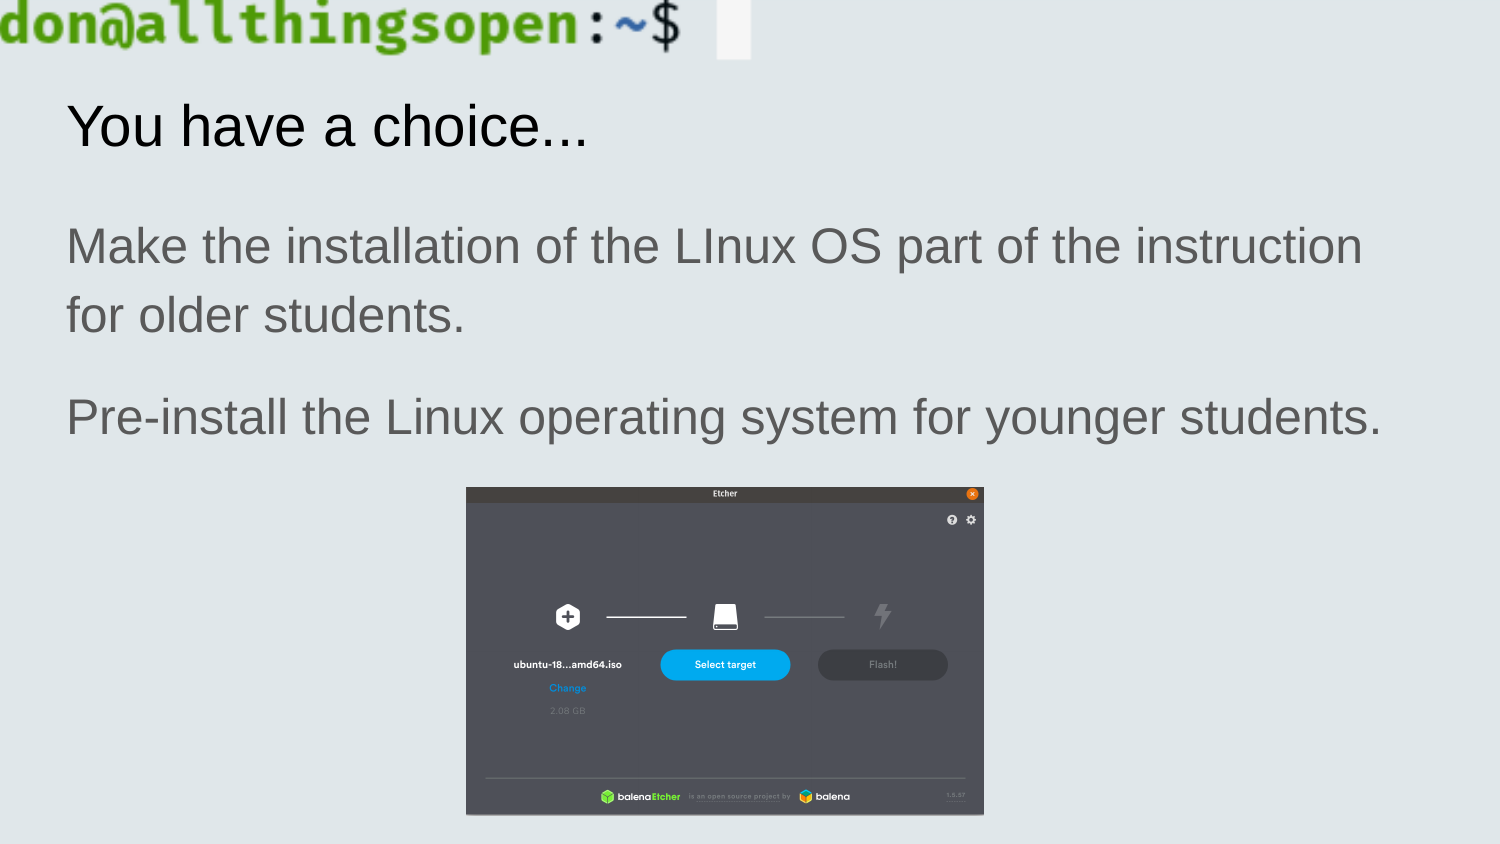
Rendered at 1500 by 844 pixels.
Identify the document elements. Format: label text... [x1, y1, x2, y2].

title You have a choice... [51, 72, 1449, 167]
list Make the installation of the LInux OS part of the instruction for older students. Pre-install the Linux operating system for younger students. [51, 189, 1449, 466]
picture [0, 0, 1500, 844]
